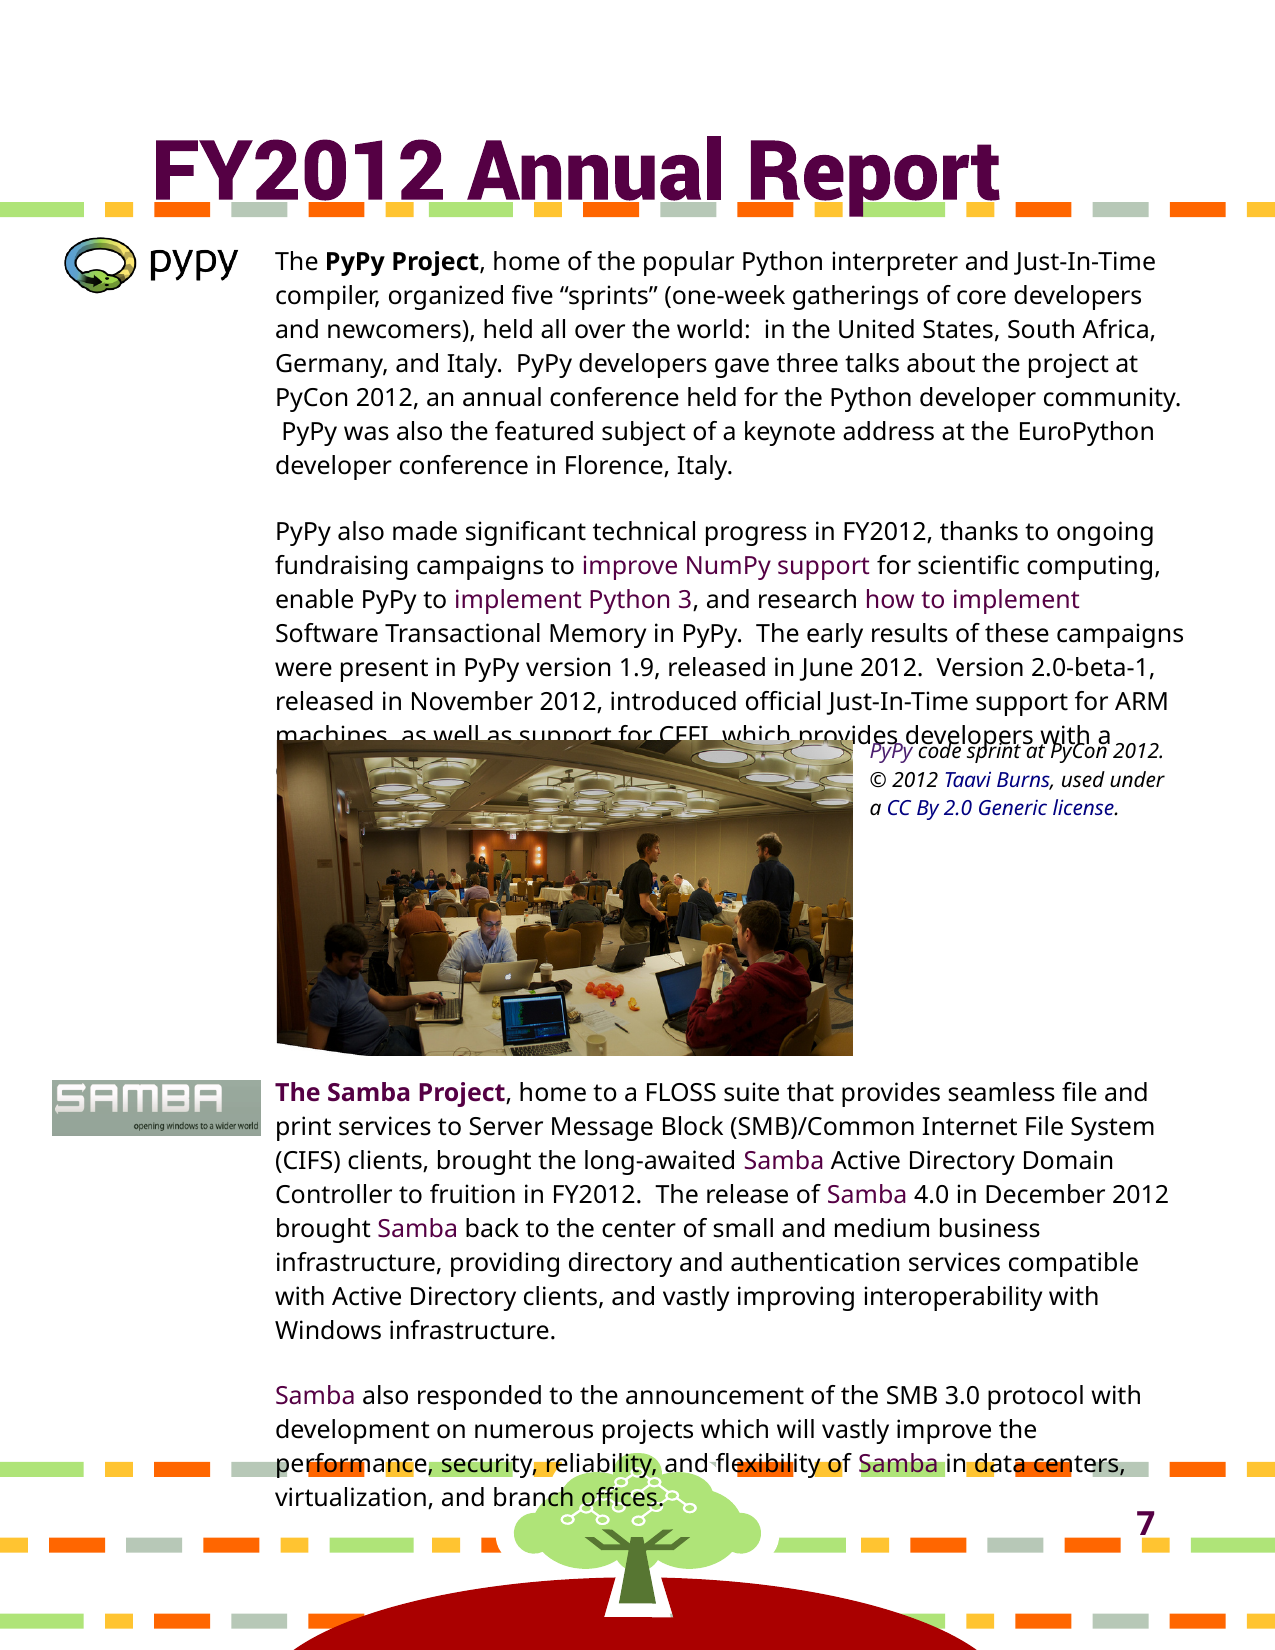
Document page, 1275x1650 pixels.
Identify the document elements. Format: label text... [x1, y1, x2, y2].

picture [60, 233, 242, 297]
picture [52, 1080, 261, 1137]
text_box PyPy code sprint at PyCon 2012. © 2012 Taavi Burns, used under a CC By 2.0 Generic license. [854, 729, 1230, 821]
list The PyPy Project, home of the popular Python interpreter and Just-In-Time compiler, organized five “sprints” (one-week gatherings of core developers and newcomers), held all over the world: in the United States, South Africa, Germany, and Italy. PyPy developers gave three talks about the project at PyCon 2012, an annual conference held for the Python developer community. PyPy was also the featured subject of a keynote address at the EuroPython developer conference in Florence, Italy. PyPy also made significant technical progress in FY2012, thanks to ongoing fundraising campaigns to improve NumPy support for scientific computing, enable PyPy to implement Python 3, and research how to implement Software Transactional Memory in PyPy. The early results of these campaigns were present in PyPy version 1.9, released in June 2012. Version 2.0-beta-1, released in November 2012, introduced official Just-In-Time support for ARM machines, as well as support for CFFI, which provides developers with a convenient way to call C code from Python. [274, 197, 1187, 723]
picture [276, 740, 853, 1056]
list The Samba Project, home to a FLOSS suite that provides seamless file and print services to Server Message Block (SMB)/Common Internet File System (CIFS) clients, brought the long-awaited Samba Active Directory Domain Controller to fruition in FY2012. The release of Samba 4.0 in December 2012 brought Samba back to the center of small and medium business infrastructure, providing directory and authentication services compatible with Active Directory clients, and vastly improving interoperability with Windows infrastructure. Samba also responded to the announcement of the SMB 3.0 protocol with development on numerous projects which will vastly improve the performance, security, reliability, and flexibility of Samba in data centers, virtualization, and branch offices. [274, 1074, 1187, 1450]
